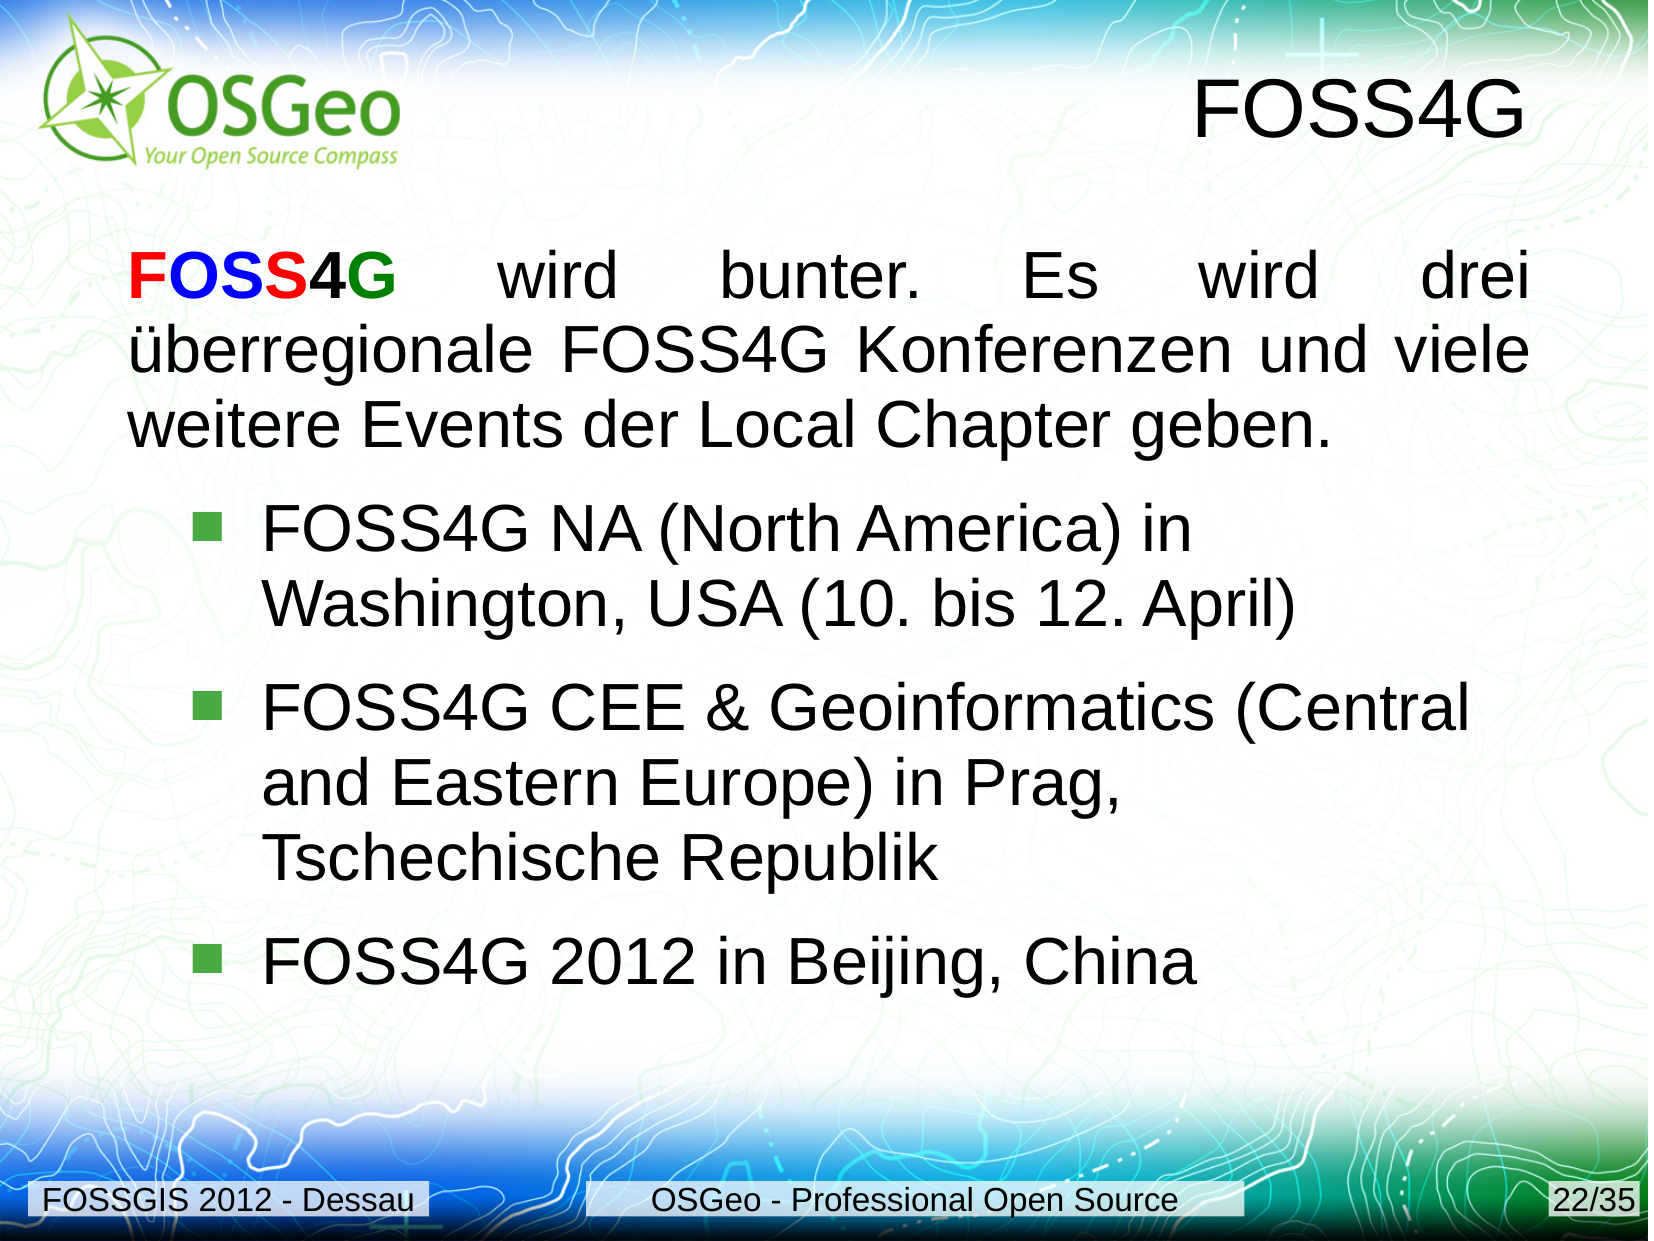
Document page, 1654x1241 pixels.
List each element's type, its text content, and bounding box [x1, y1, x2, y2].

title FOSS4G [53, 35, 1529, 184]
picture [0, 0, 1648, 1241]
list FOSS4G wird bunter. Es wird drei überregionale FOSS4G Konferenzen und viele weitere Events der Local Chapter geben. FOSS4G NA (North America) in Washington, USA (10. bis 12. April) FOSS4G CEE & Geoinformatics (Central and Eastern Europe) in Prag, Tschechische Republik FOSS4G 2012 in Beijing, China [127, 237, 1532, 999]
